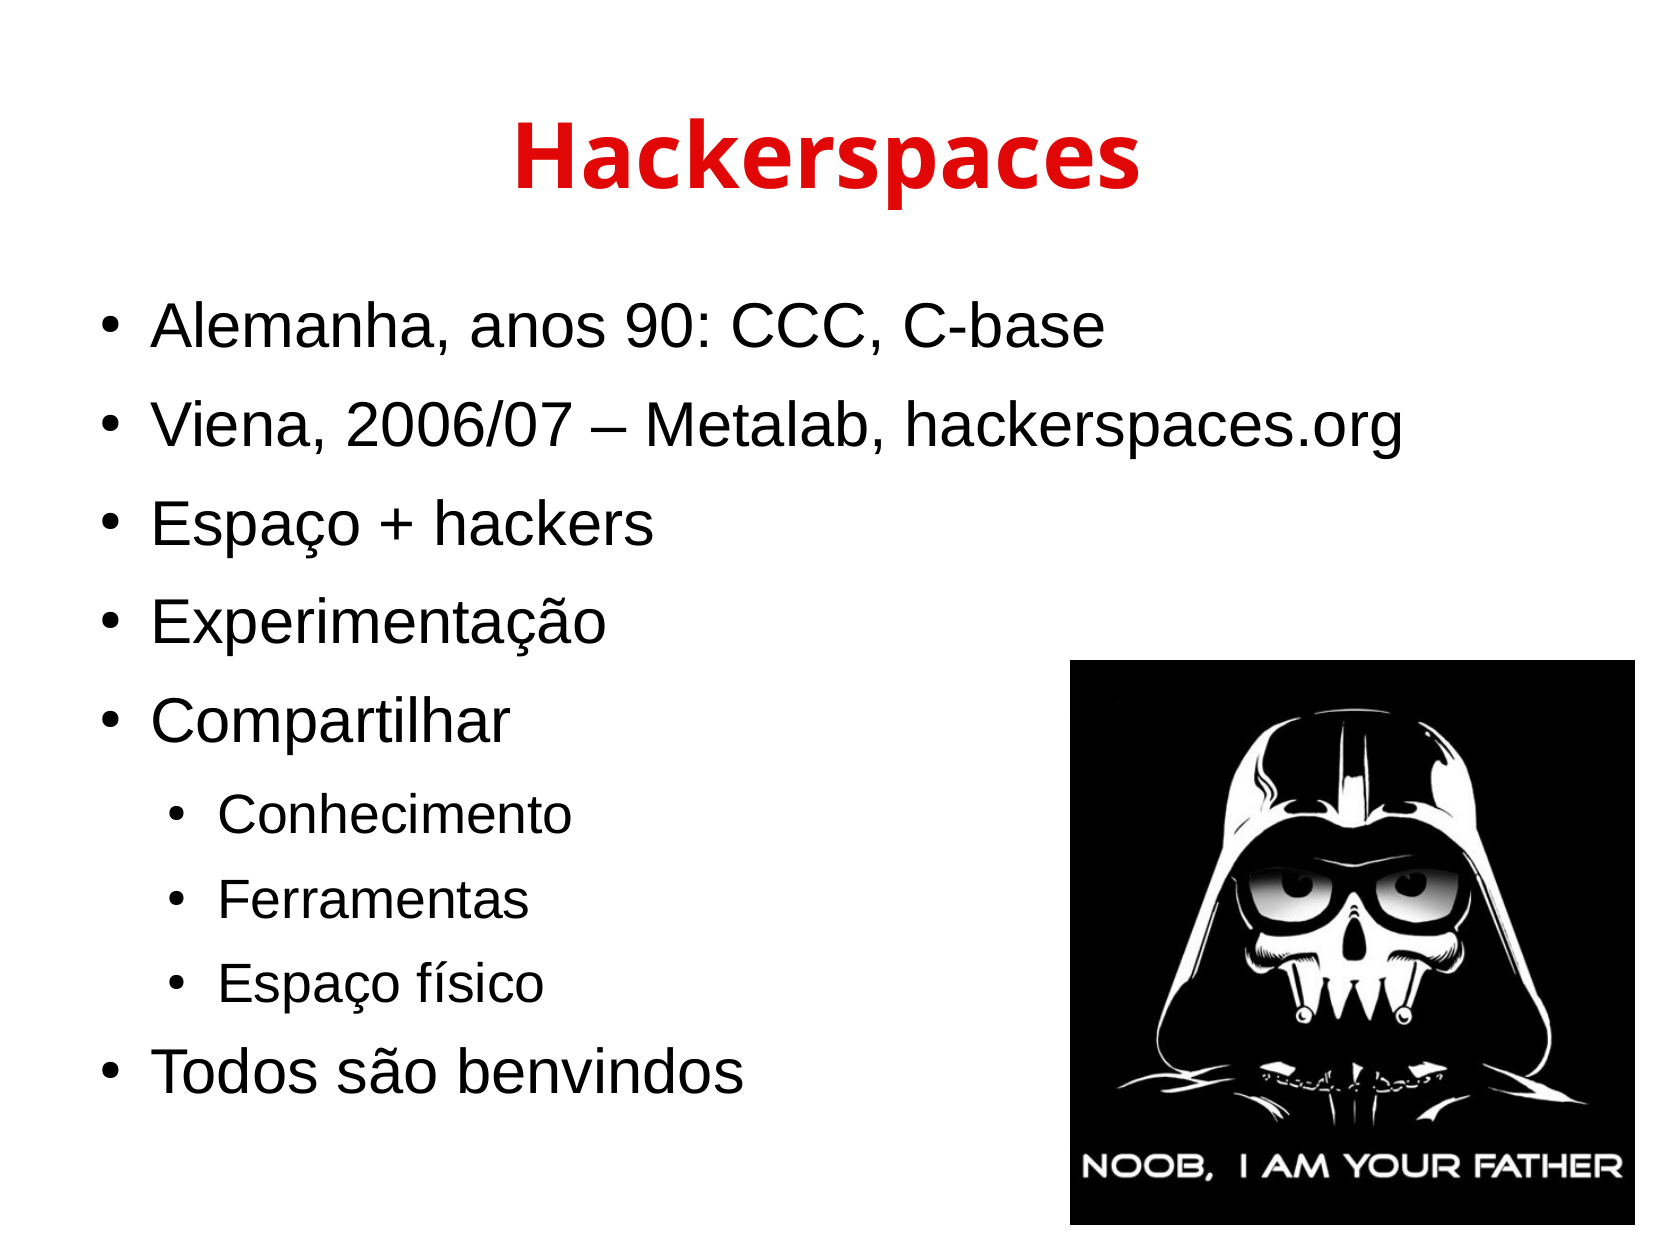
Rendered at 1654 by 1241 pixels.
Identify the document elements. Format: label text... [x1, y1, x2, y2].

picture [1070, 660, 1635, 1225]
title Hackerspaces [82, 49, 1571, 257]
list Alemanha, anos 90: CCC, C-base Viena, 2006/07 – Metalab, hackerspaces.org Espaço + hackers Experimentação Compartilhar Conhecimento Ferramentas Espaço físico Todos são benvindos [82, 290, 1620, 1109]
